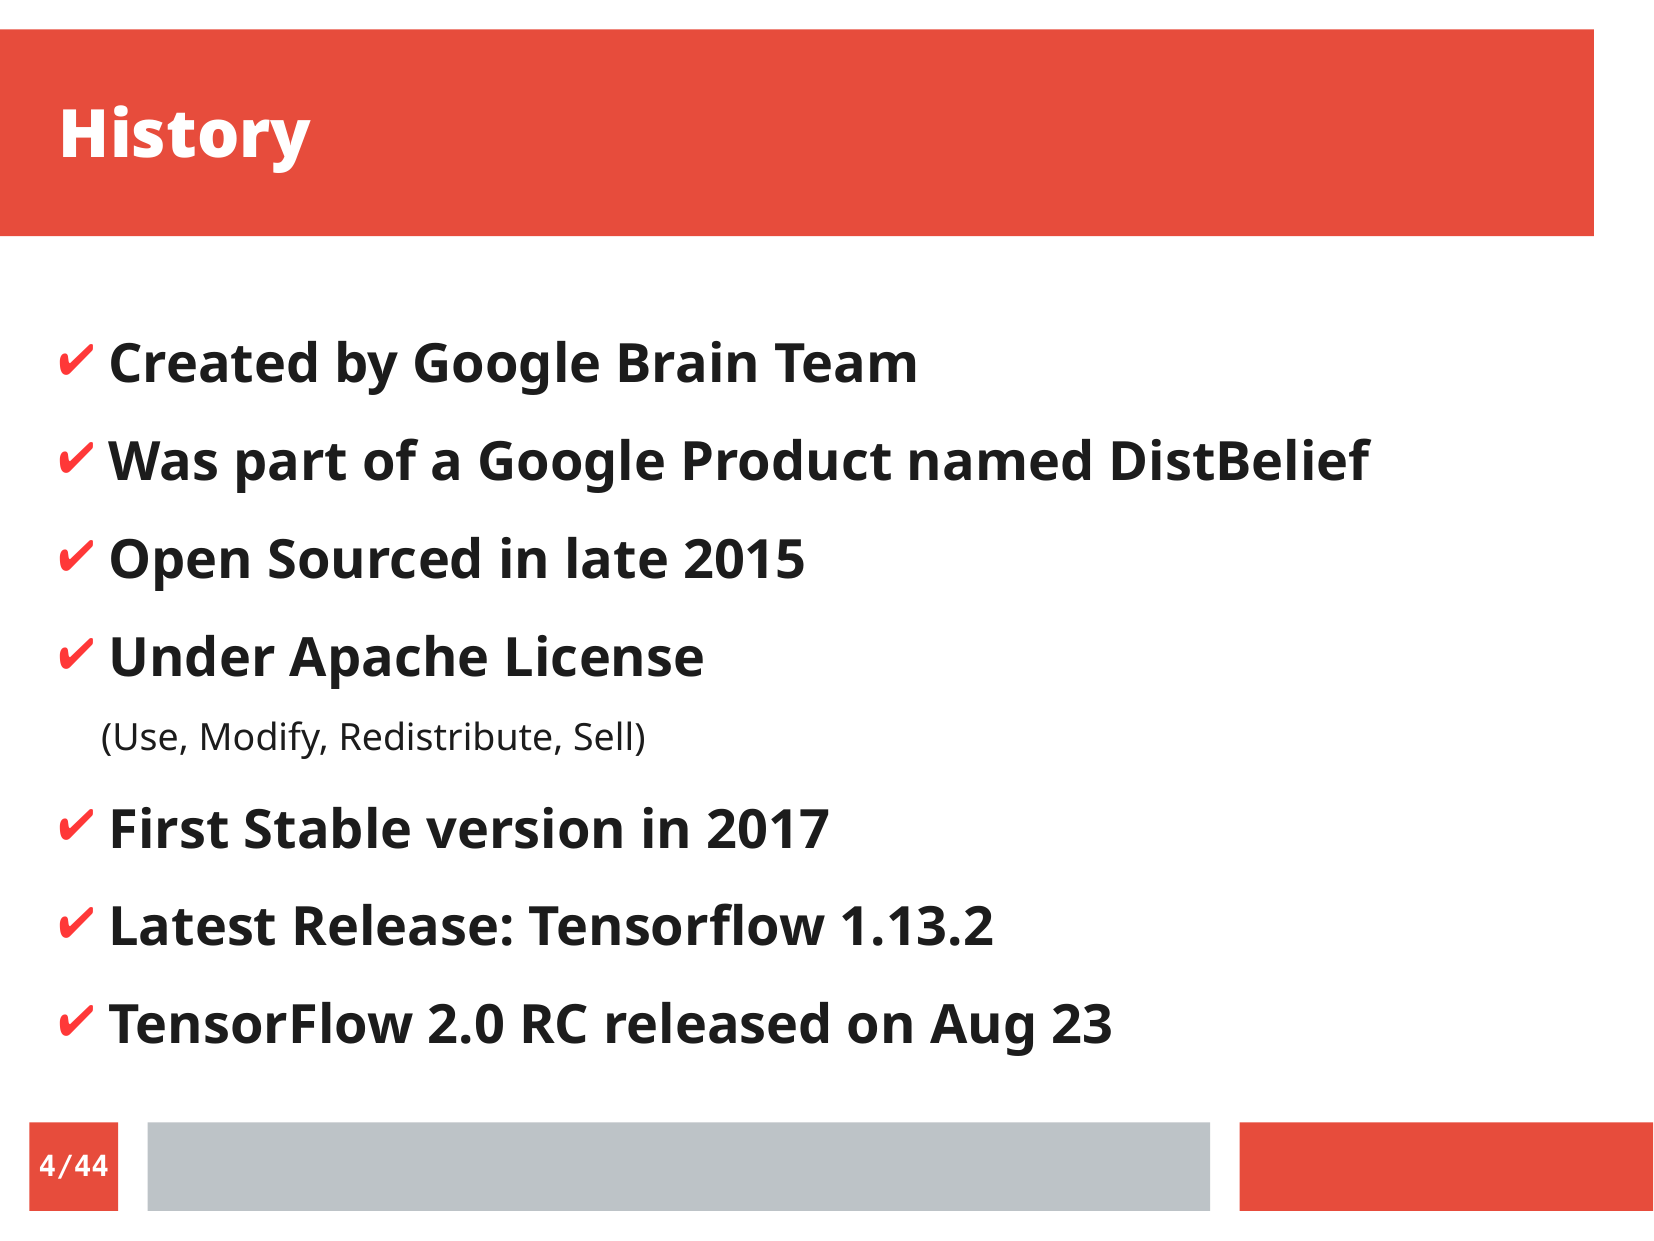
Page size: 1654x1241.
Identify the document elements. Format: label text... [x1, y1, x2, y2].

list Created by Google Brain Team Was part of a Google Product named DistBelief Open Sourced in late 2015 Under Apache License (Use, Modify, Redistribute, Sell) First Stable version in 2017 Latest Release: Tensorflow 1.13.2 TensorFlow 2.0 RC released on Aug 23 [58, 324, 1565, 1093]
title History [58, 90, 1594, 178]
